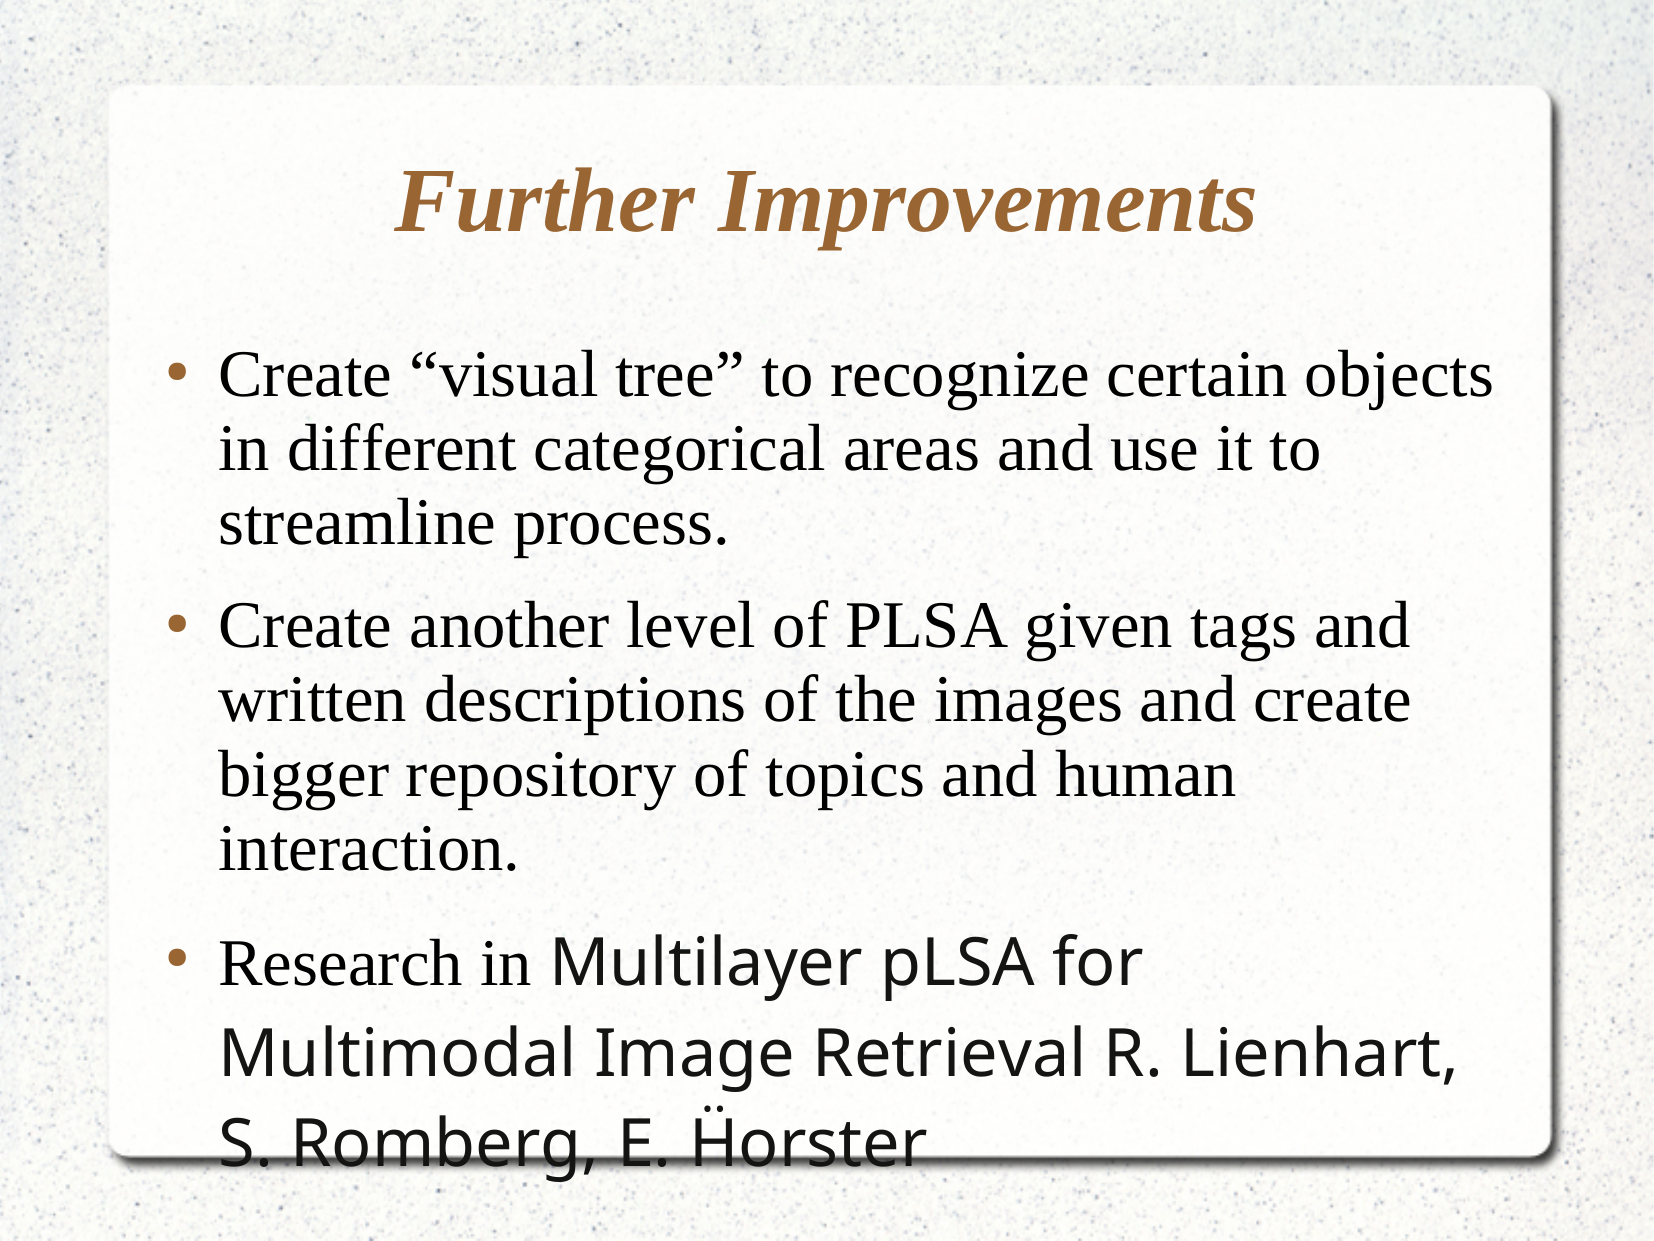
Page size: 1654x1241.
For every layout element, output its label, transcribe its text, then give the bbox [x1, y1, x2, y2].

picture [0, 0, 1654, 1241]
list Create “visual tree” to recognize certain objects in different categorical areas and use it to streamline process. Create another level of PLSA given tags and written descriptions of the images and create bigger repository of topics and human interaction. Research in Multilayer pLSA for Multimodal Image Retrieval R. Lienhart, S. Romberg, E. Ḧorster [147, 336, 1506, 1208]
title Further Improvements [118, 104, 1536, 297]
